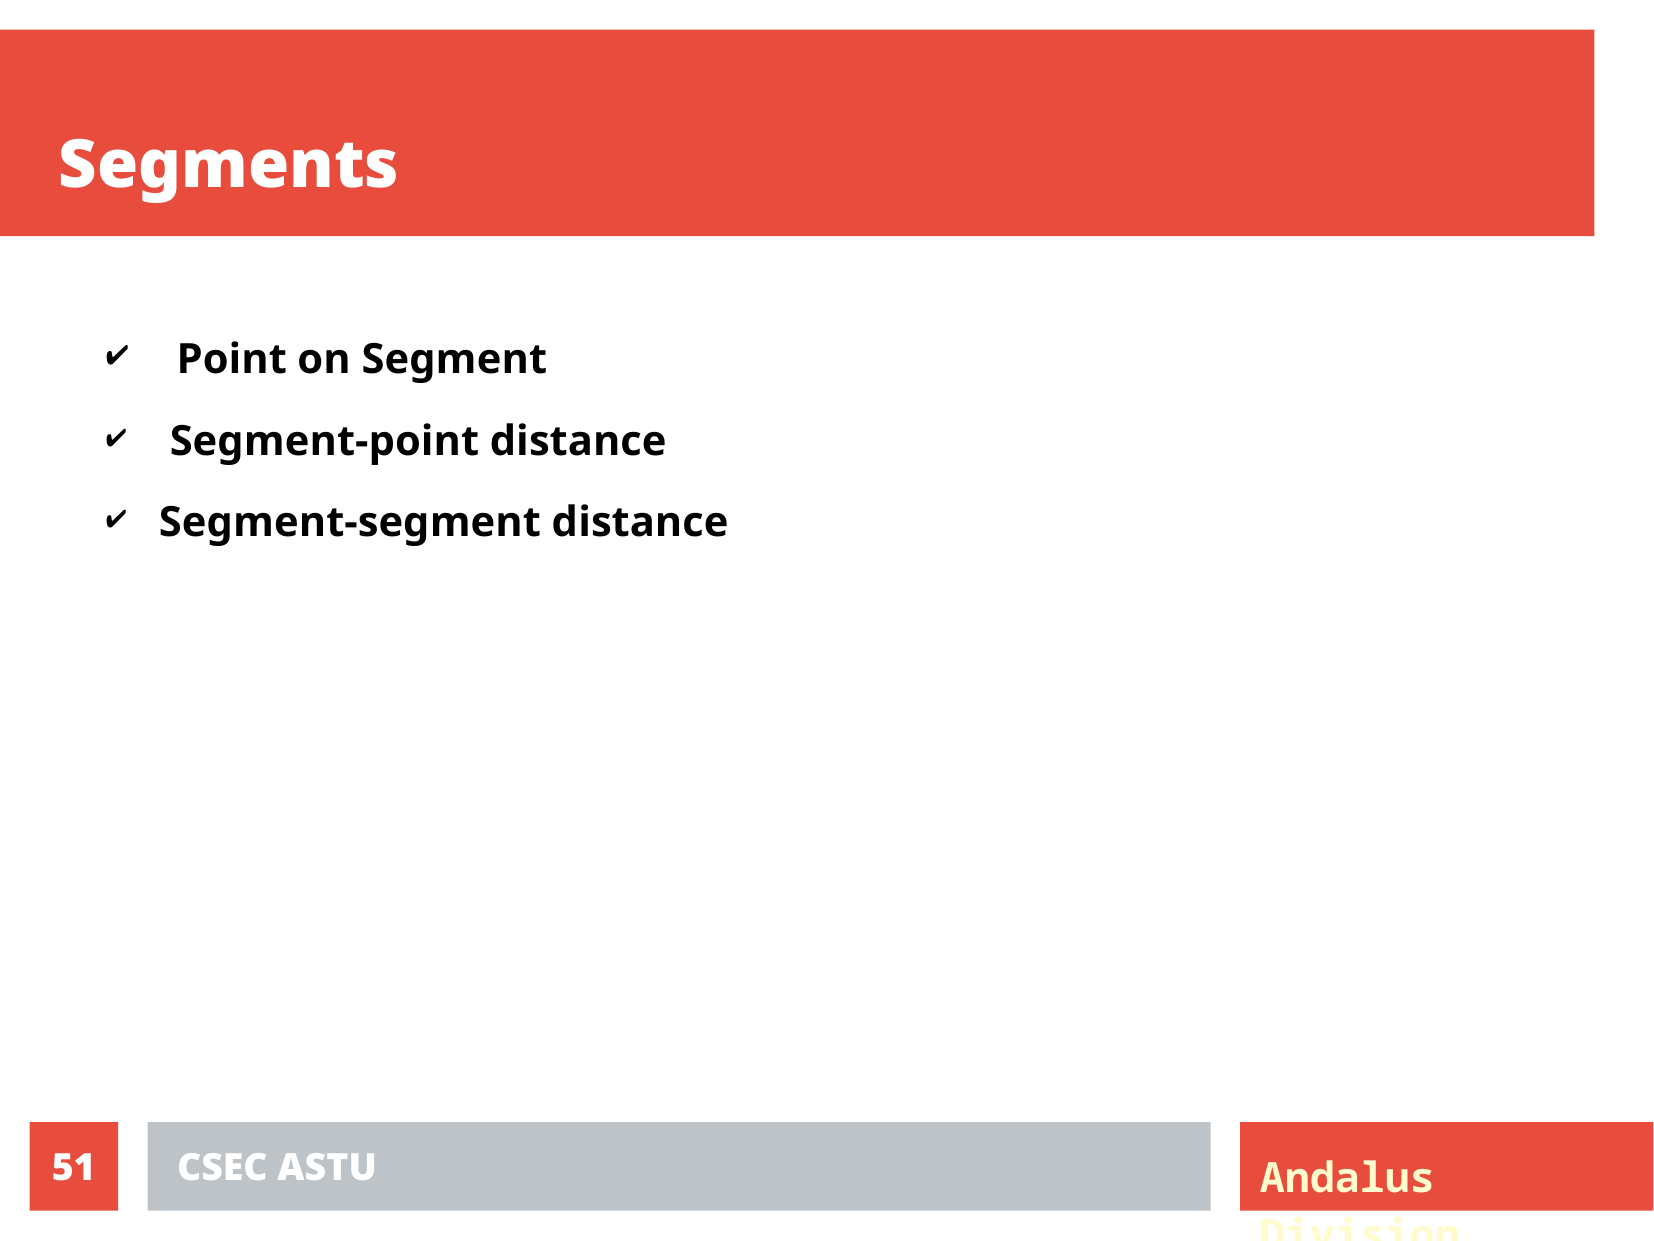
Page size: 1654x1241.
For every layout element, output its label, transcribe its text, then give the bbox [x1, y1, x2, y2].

list Point on Segment Segment-point distance Segment-segment distance [59, 324, 1565, 1093]
text_box Andalus Division [1245, 1140, 1636, 1197]
title Segments [59, 59, 1595, 207]
